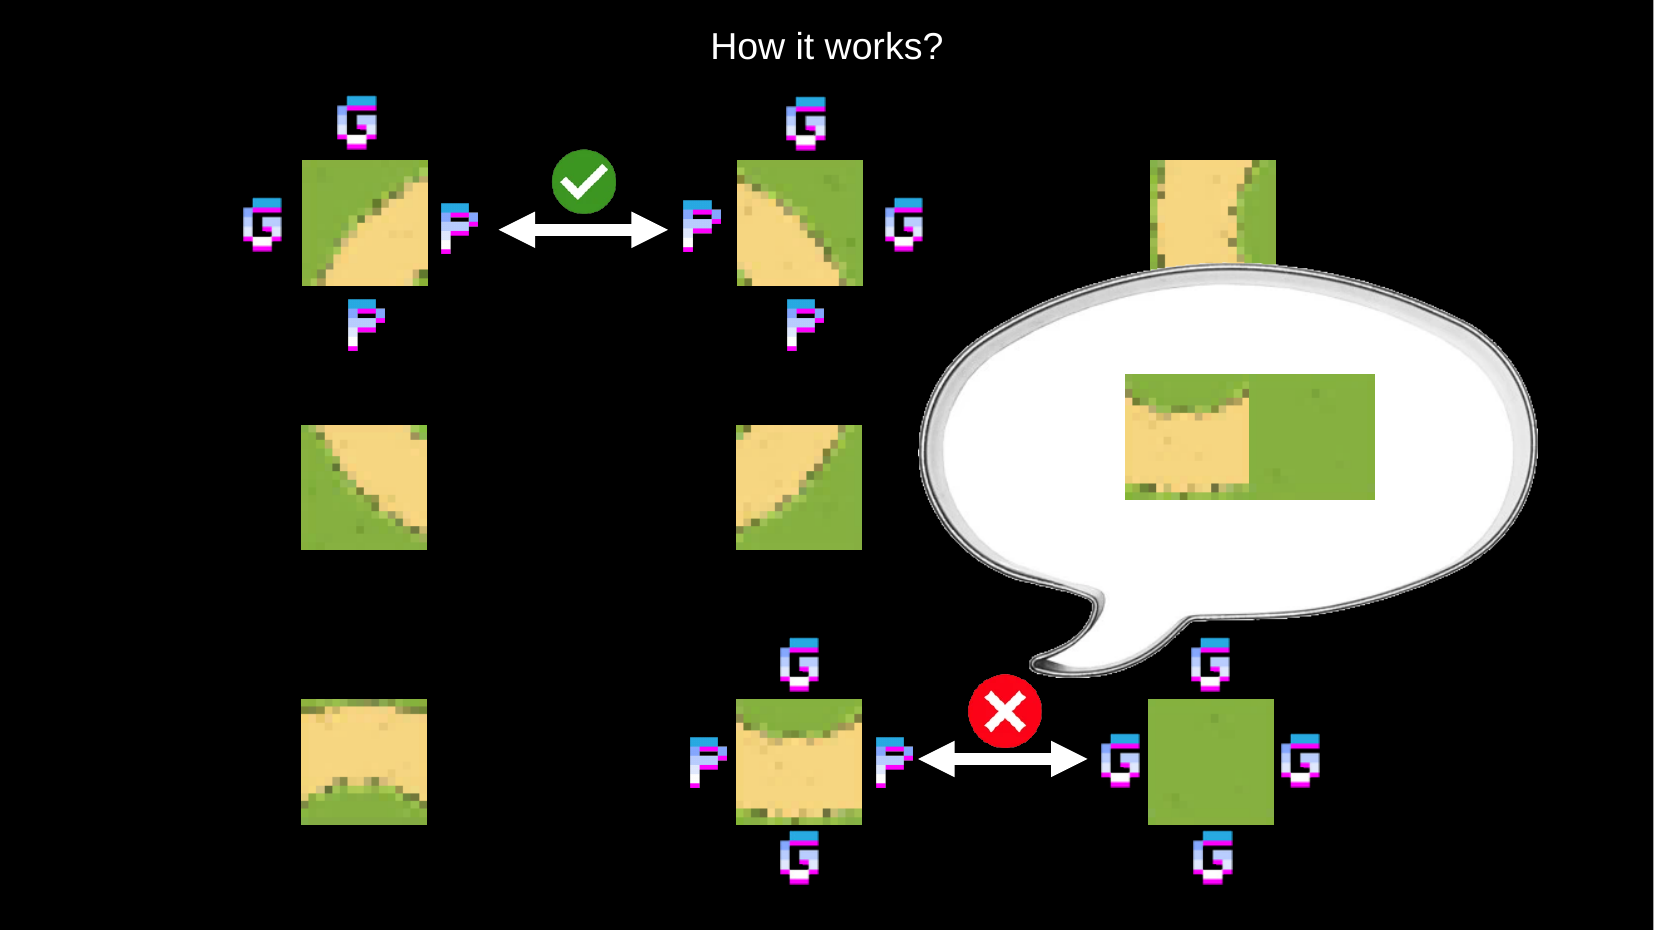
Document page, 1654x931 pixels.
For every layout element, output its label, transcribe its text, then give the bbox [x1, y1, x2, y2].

picture [885, 197, 923, 252]
picture [301, 425, 427, 551]
picture [876, 737, 913, 788]
picture [348, 299, 385, 351]
picture [337, 95, 377, 150]
picture [243, 197, 282, 252]
picture [683, 200, 721, 252]
picture [780, 830, 819, 885]
picture [551, 149, 616, 214]
picture [780, 637, 819, 692]
picture [441, 203, 478, 255]
picture [690, 737, 727, 788]
picture [302, 160, 428, 286]
picture [918, 160, 1538, 748]
picture [301, 699, 427, 826]
picture [1101, 733, 1140, 788]
picture [1148, 699, 1274, 826]
picture [737, 160, 863, 286]
picture [1193, 830, 1233, 885]
picture [1281, 733, 1320, 788]
picture [786, 96, 826, 151]
picture [787, 299, 824, 351]
picture [736, 425, 862, 551]
picture [736, 699, 862, 826]
text_box How it works? [0, 18, 1654, 76]
